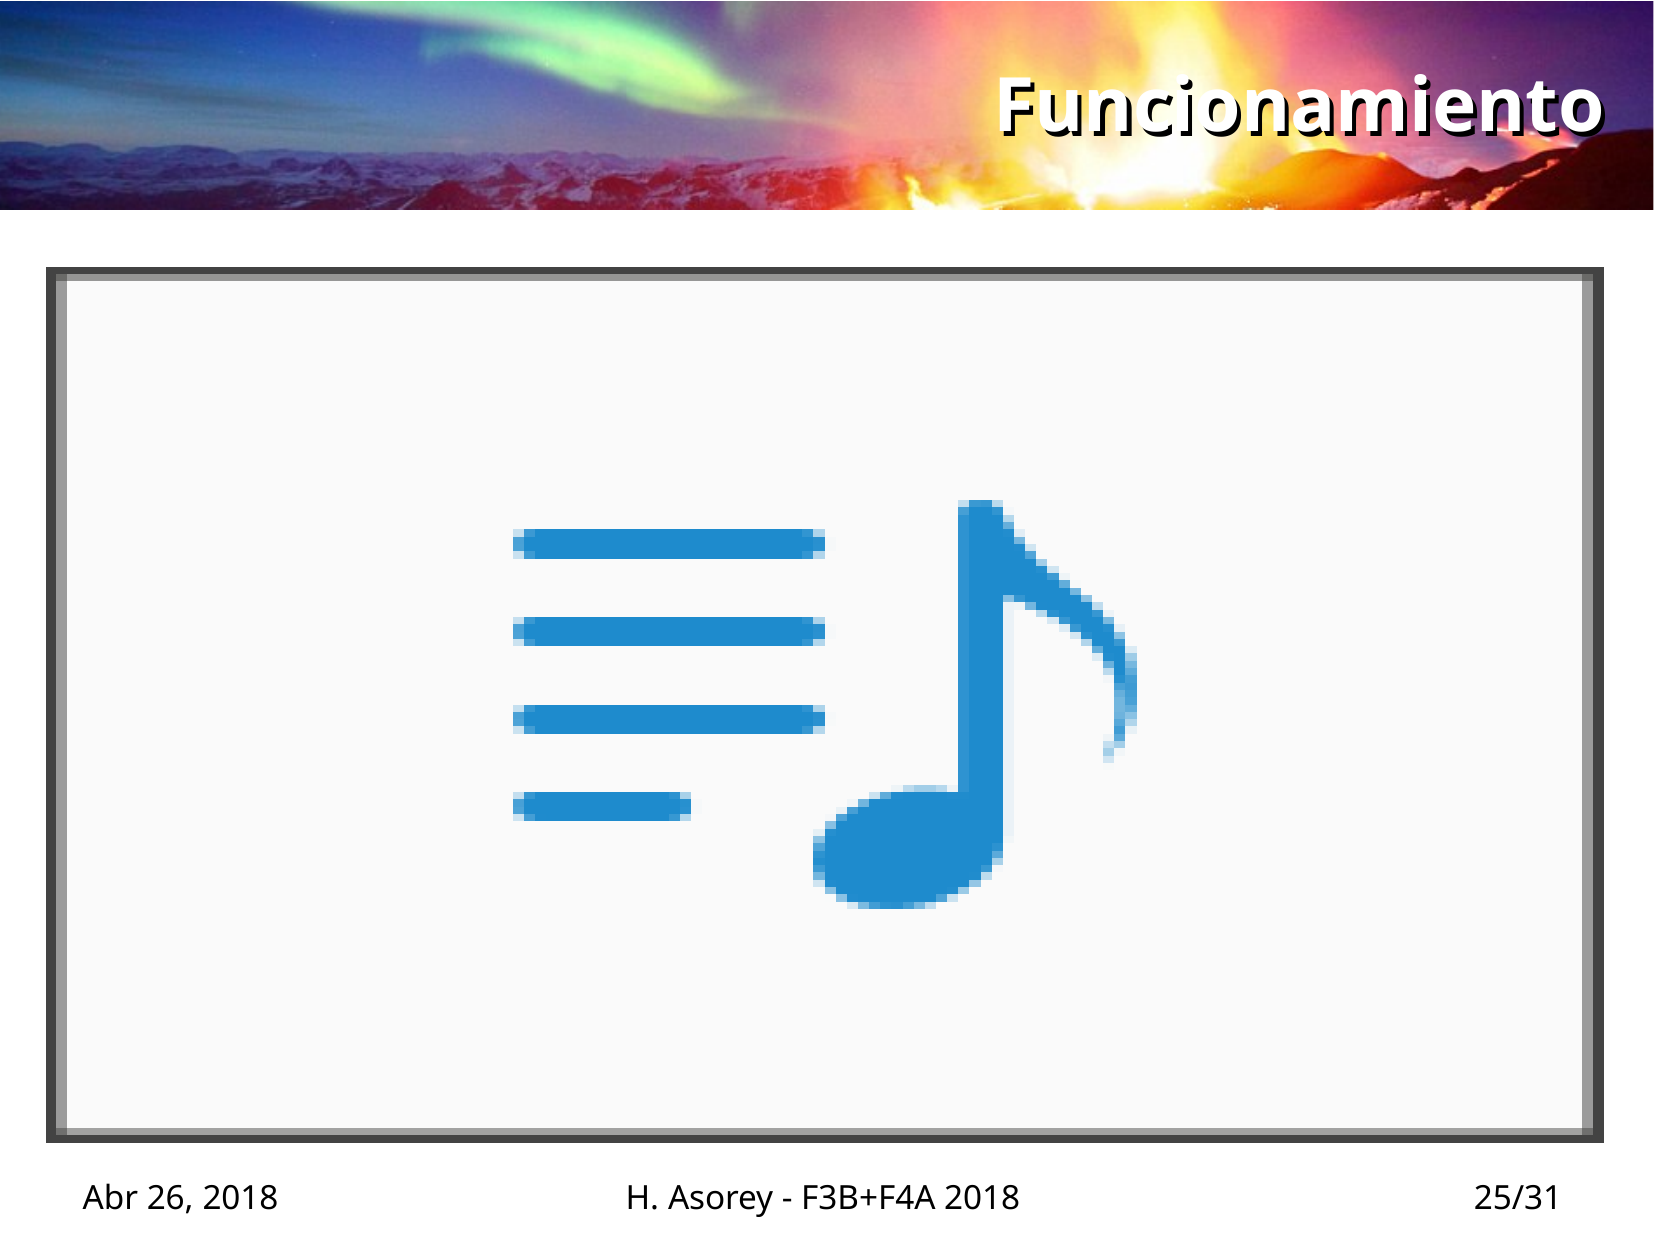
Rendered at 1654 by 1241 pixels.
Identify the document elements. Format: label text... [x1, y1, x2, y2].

text_box [45, 266, 1606, 1144]
picture [0, 1, 1654, 210]
title Funcionamiento [45, 15, 1606, 191]
